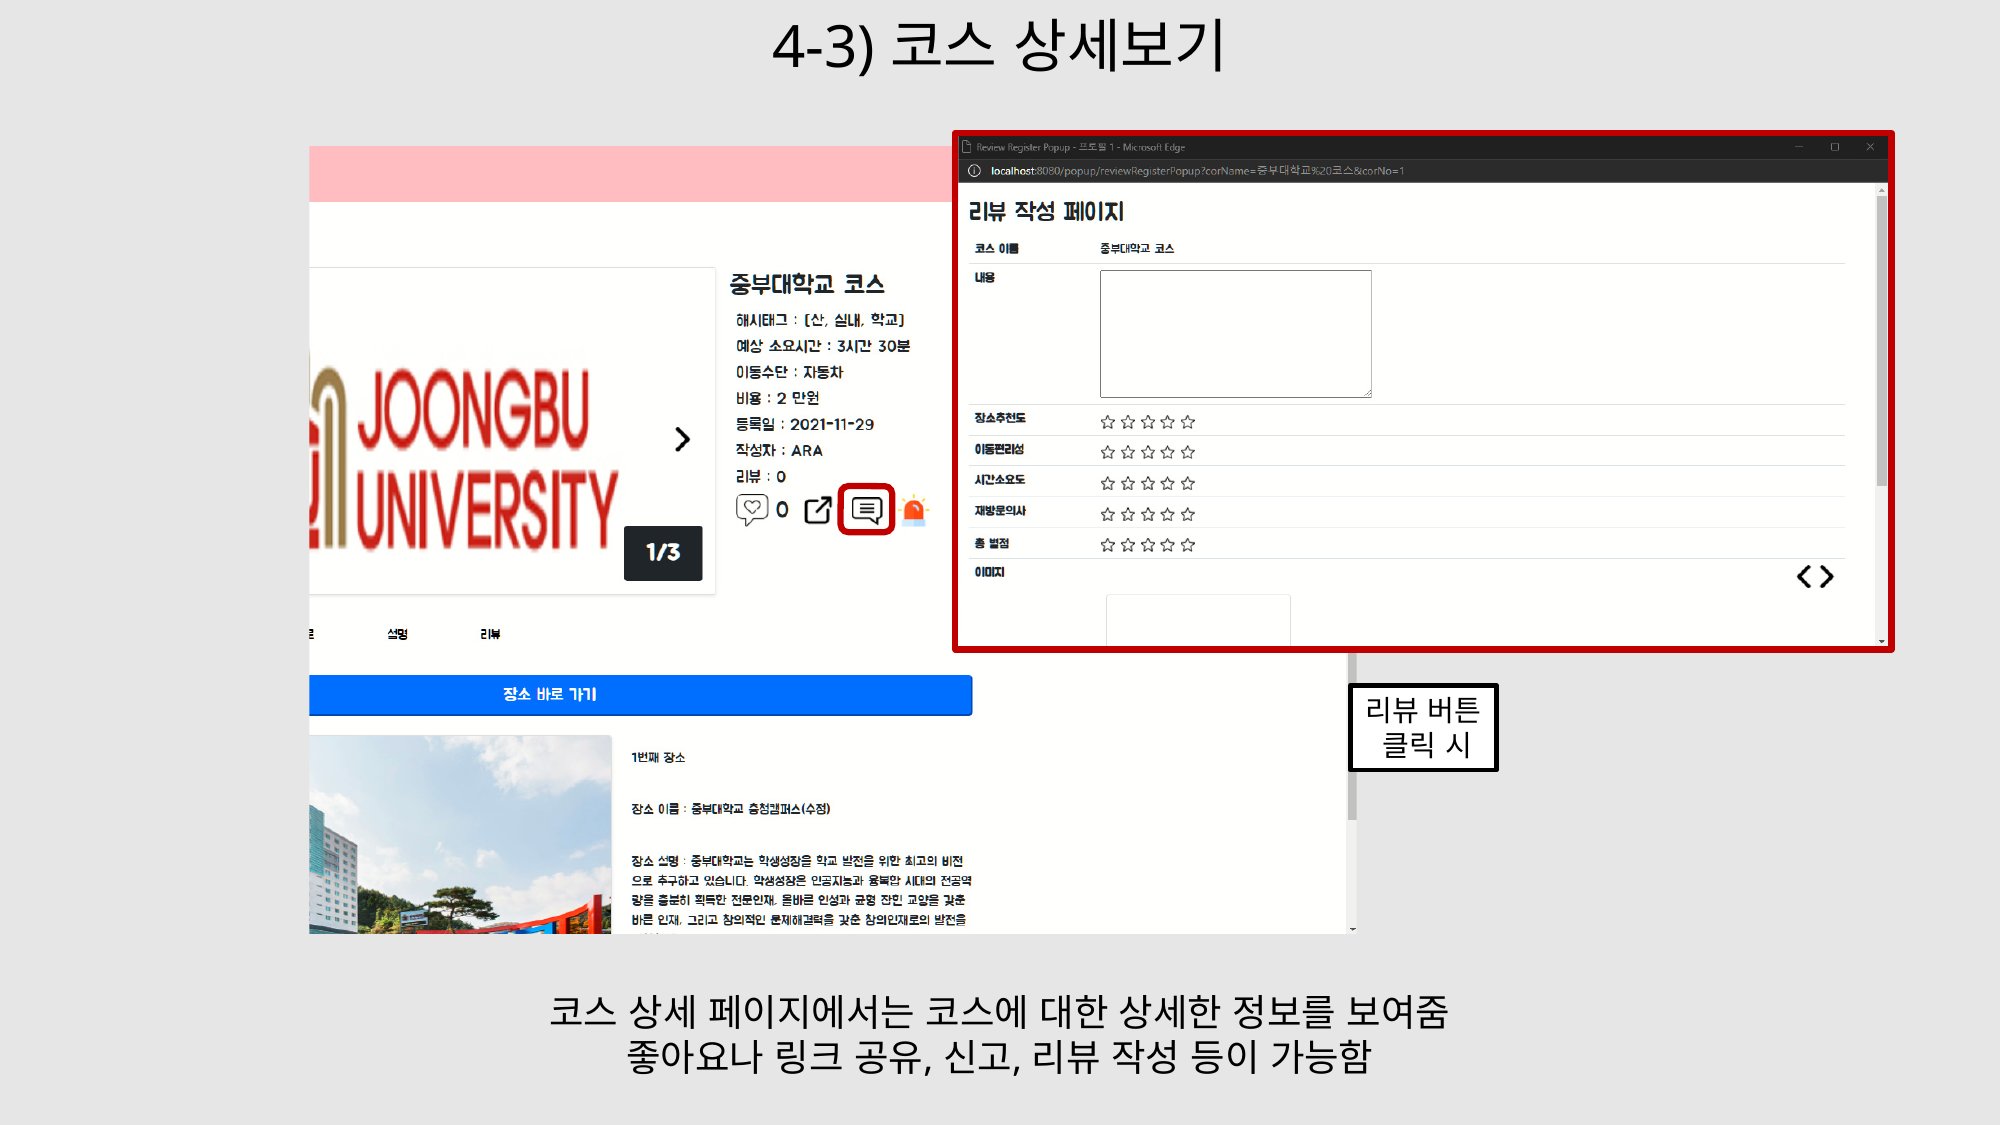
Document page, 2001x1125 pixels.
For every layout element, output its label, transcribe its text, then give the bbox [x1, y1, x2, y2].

text_box 코스 상세 페이지에서는 코스에 대한 상세한 정보를 보여줌 좋아요나 링크 공유, 신고, 리뷰 작성 등이 가능함 [534, 981, 1466, 1087]
picture [309, 146, 1357, 934]
text_box 리뷰 버튼 클릭 시 [1350, 685, 1497, 771]
picture [958, 136, 1889, 647]
text_box 4-3) 코스 상세보기 [564, 2, 1436, 87]
